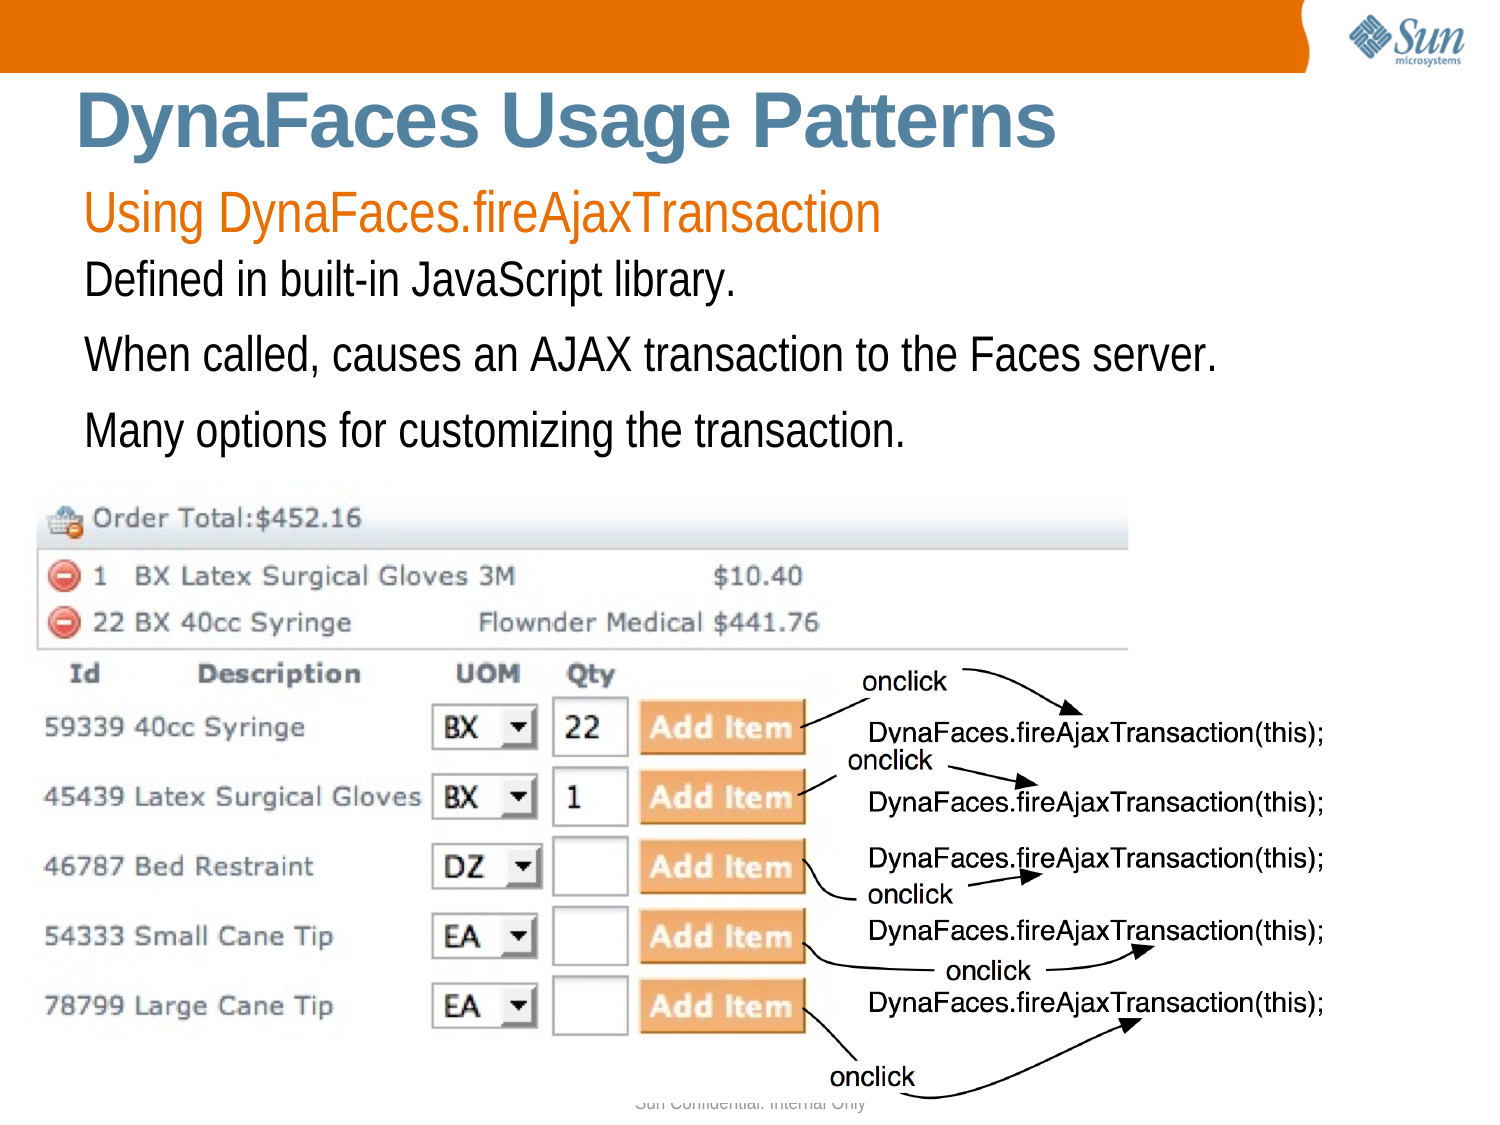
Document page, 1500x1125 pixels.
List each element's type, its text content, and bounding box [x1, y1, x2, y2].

list Defined in built-in JavaScript library. When called, causes an AJAX transaction to the Faces server. Many options for customizing the transaction. [64, 257, 1463, 478]
text_box Using DynaFaces.fireAjaxTransaction [83, 187, 1351, 255]
picture [20, 478, 1500, 1103]
picture [0, 0, 1500, 73]
title DynaFaces Usage Patterns [75, 83, 1437, 188]
